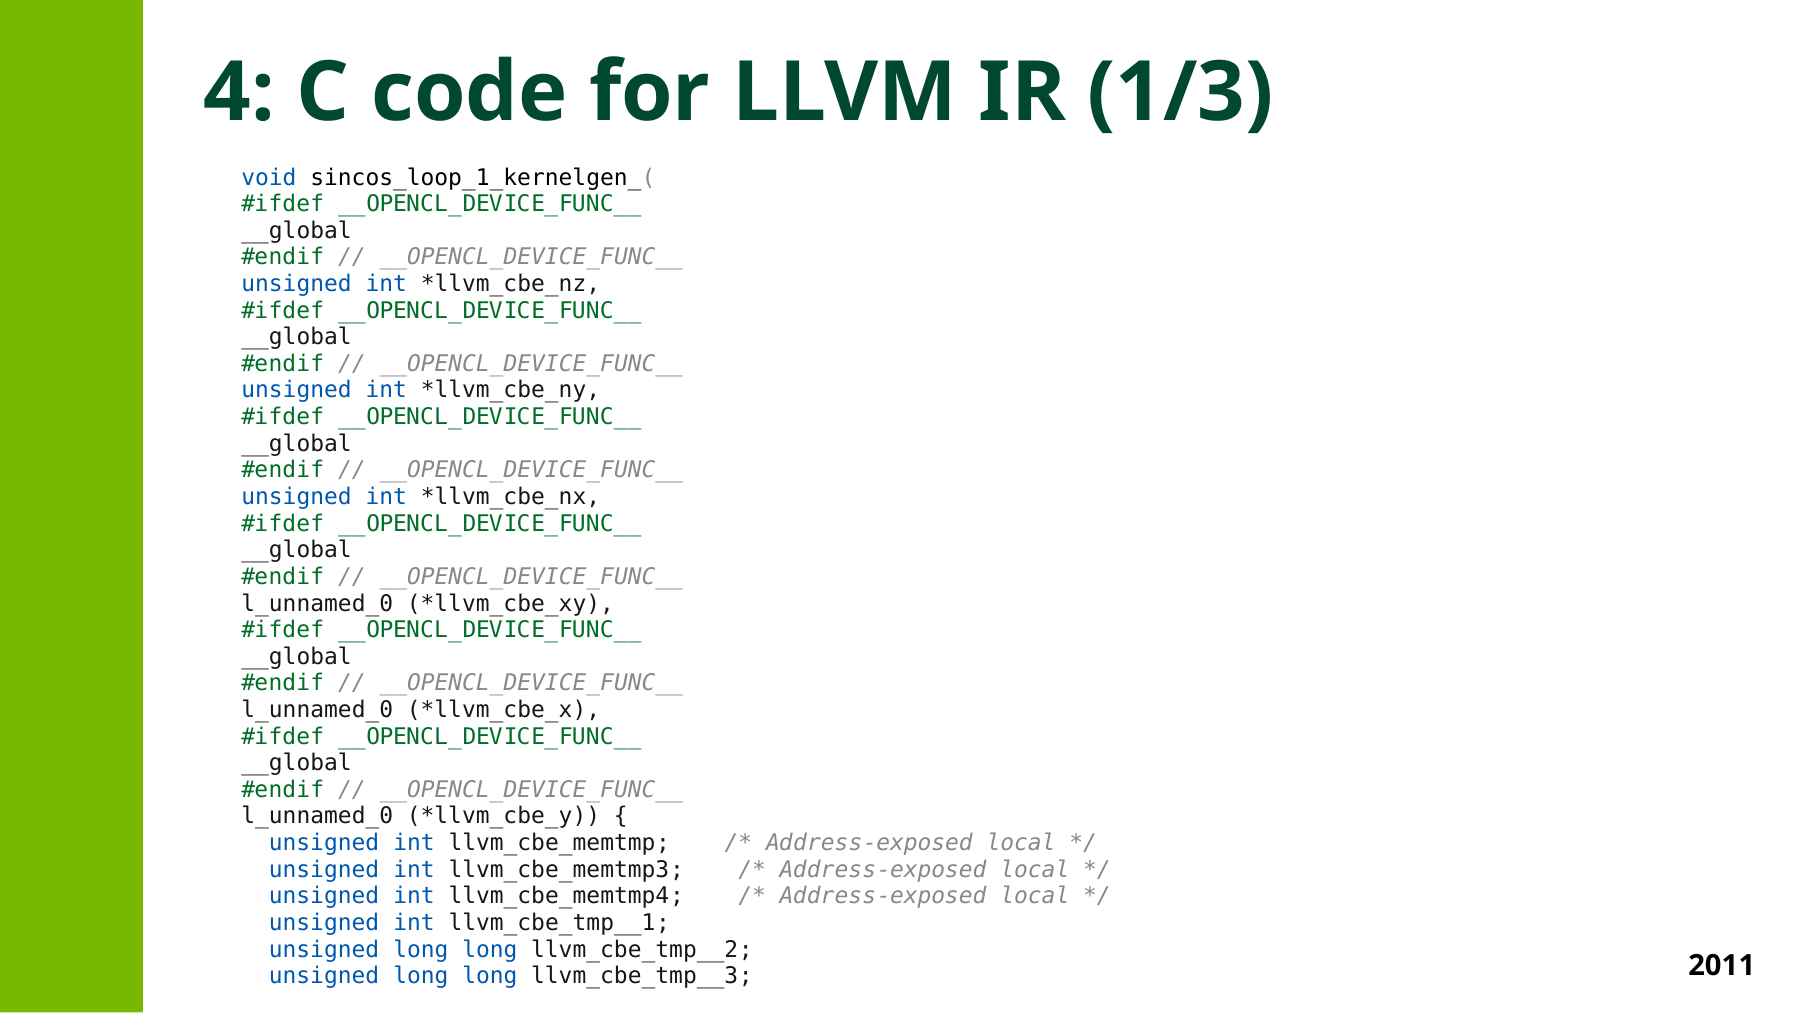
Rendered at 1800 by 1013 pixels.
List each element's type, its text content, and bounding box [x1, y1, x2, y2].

chart [240, 163, 1620, 1013]
title 4: C code for LLVM IR (1/3) [188, 40, 1733, 211]
